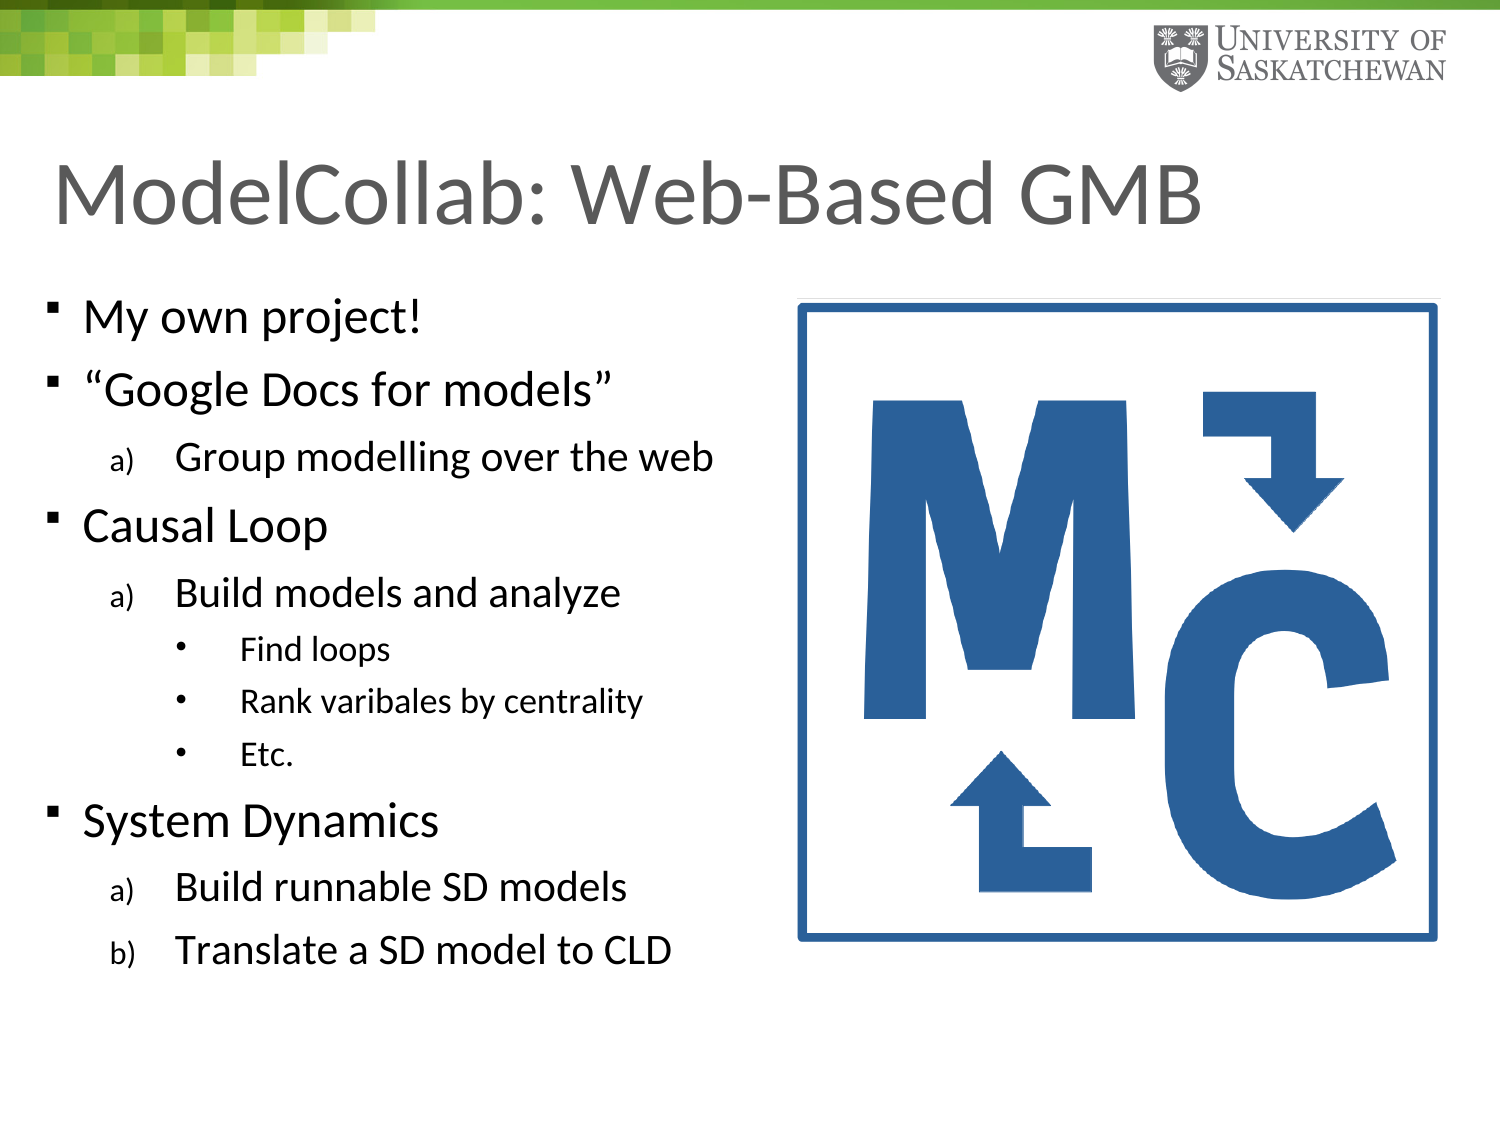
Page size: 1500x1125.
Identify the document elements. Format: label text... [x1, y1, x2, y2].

picture [0, 0, 1500, 945]
list My own project! “Google Docs for models” Group modelling over the web Causal Loop Build models and analyze Find loops Rank varibales by centrality Etc. System Dynamics Build runnable SD models Translate a SD model to CLD [29, 274, 886, 988]
title ModelCollab: Web-Based GMB [37, 124, 1441, 251]
